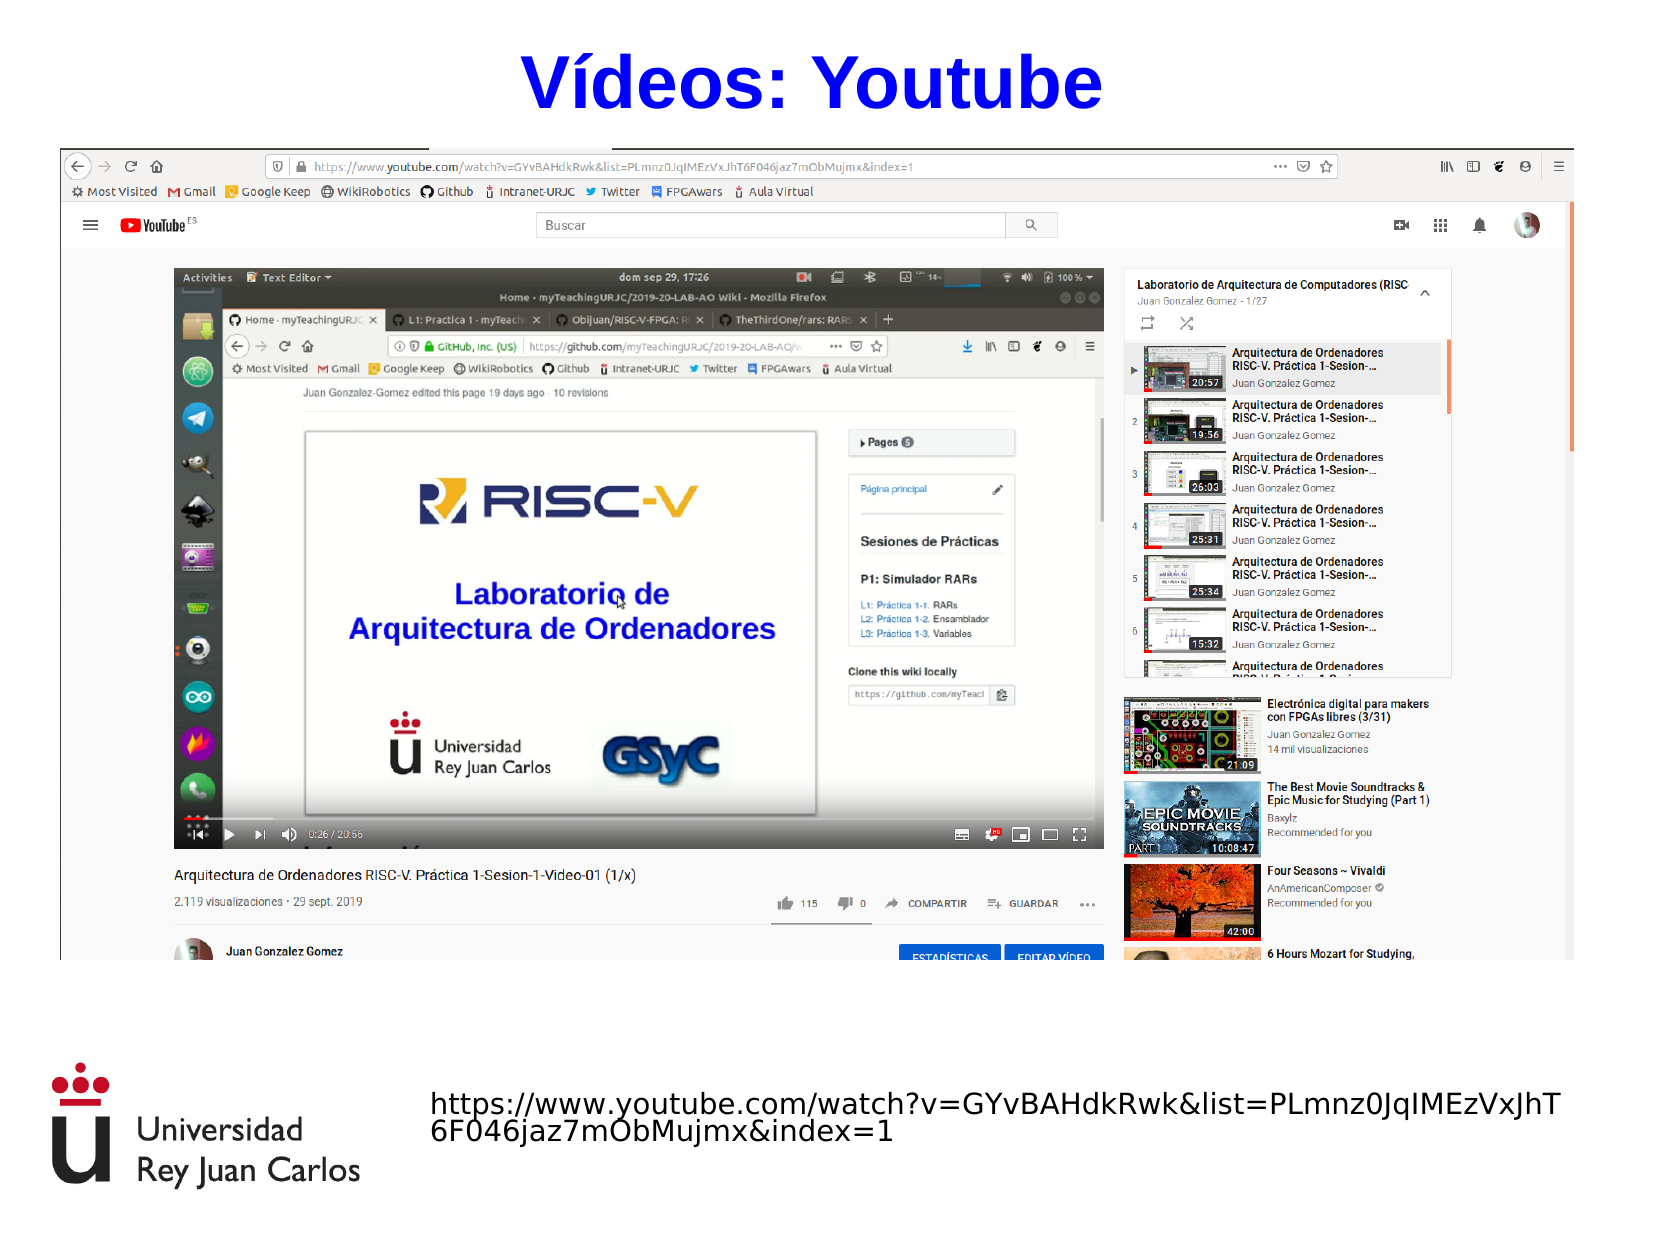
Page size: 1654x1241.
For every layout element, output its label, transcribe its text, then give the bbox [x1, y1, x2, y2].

text_box Vídeos: Youtube [64, 40, 1561, 125]
text_box https://www.youtube.com/watch?v=GYvBAHdkRwk&list=PLmnz0JqIMEzVxJhT6F046jaz7mObMujmx&index=1 [405, 1080, 1591, 1186]
picture [31, 1049, 376, 1200]
picture [60, 148, 1574, 961]
